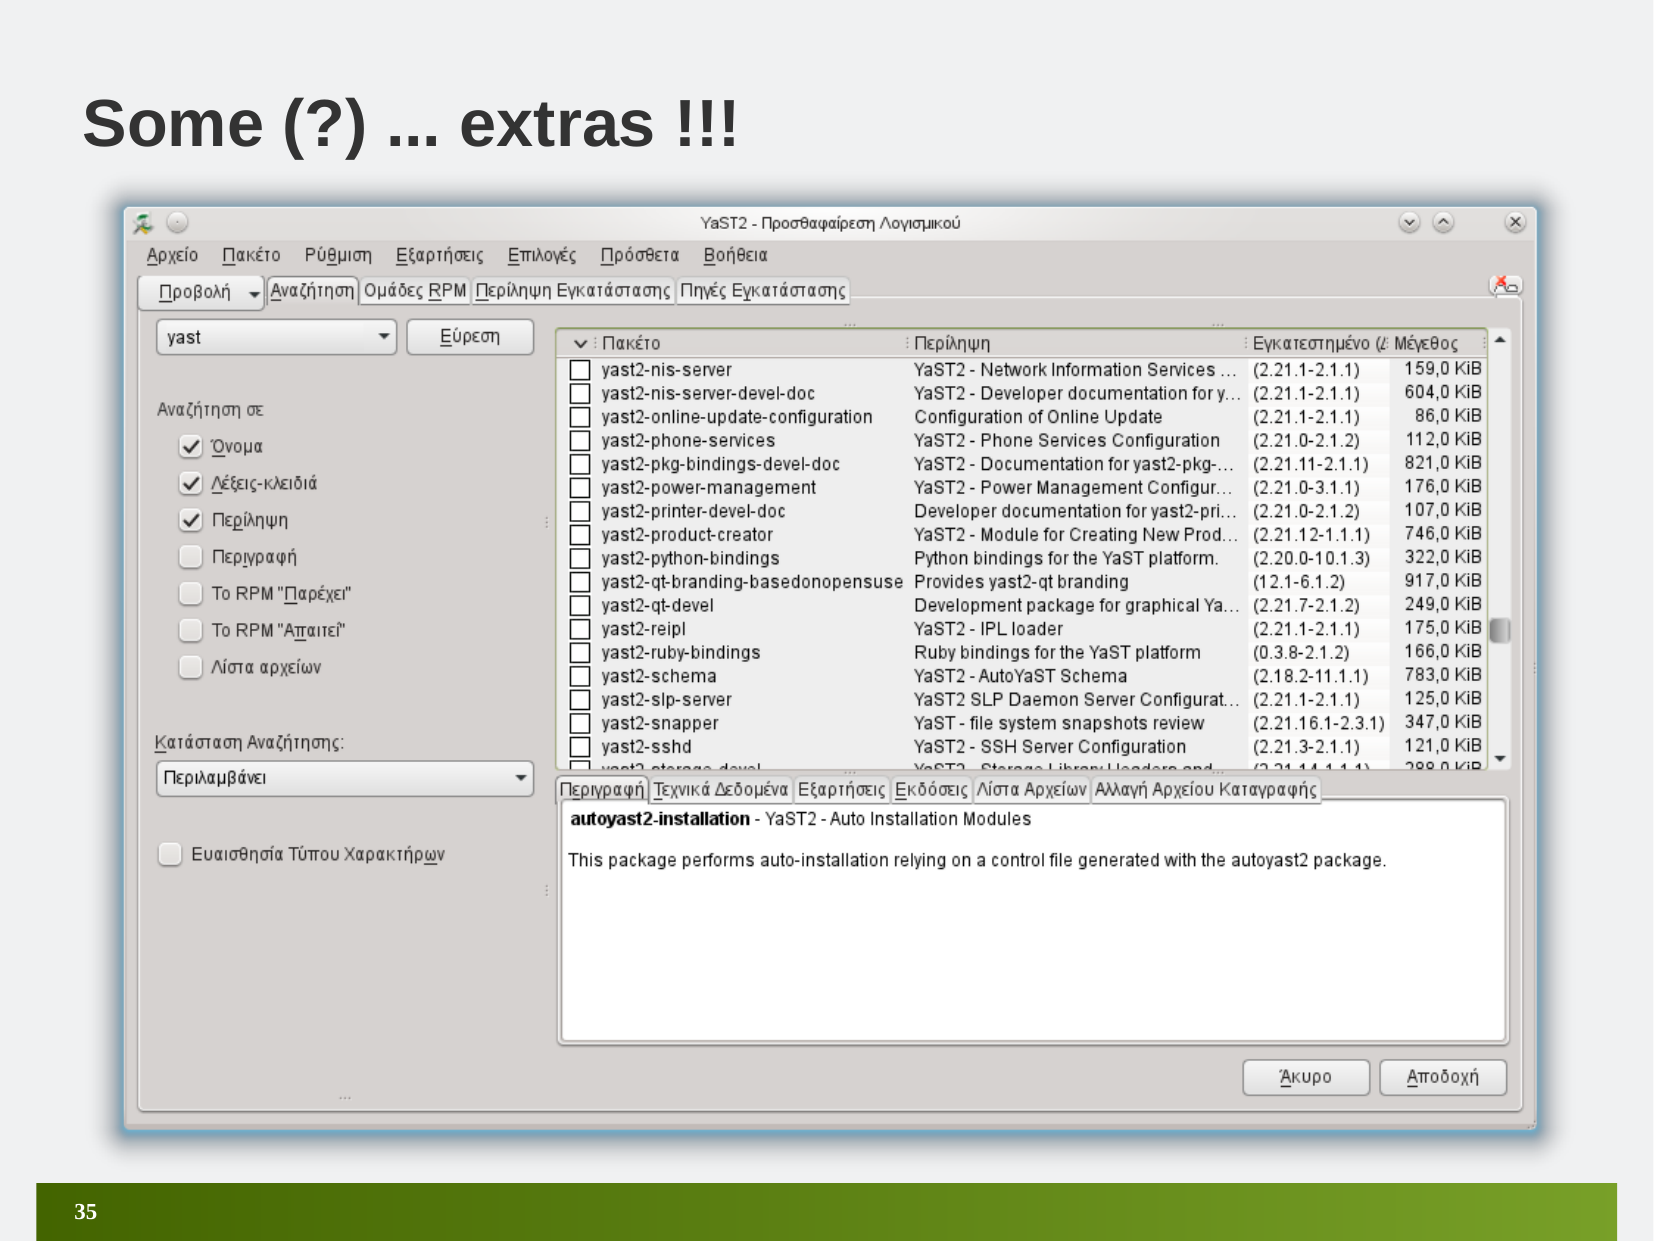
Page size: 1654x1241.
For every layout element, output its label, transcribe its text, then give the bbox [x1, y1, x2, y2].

title Some (?) ... extras !!! [82, 49, 1571, 148]
picture [0, 0, 1654, 1241]
